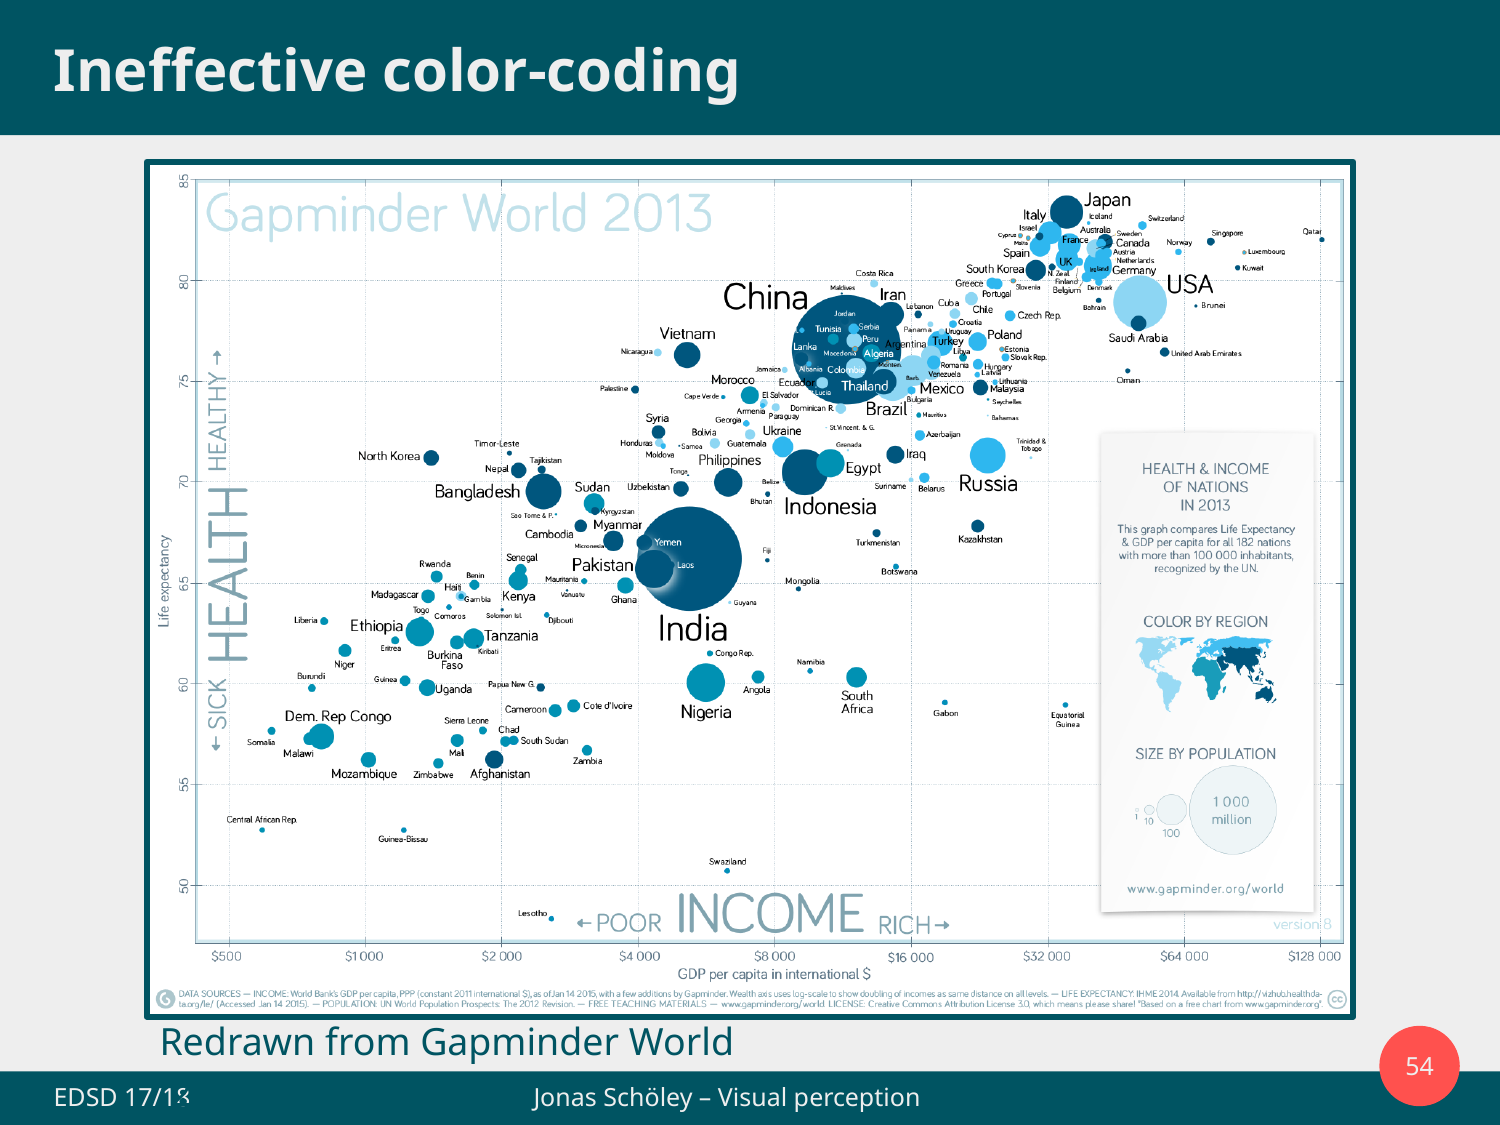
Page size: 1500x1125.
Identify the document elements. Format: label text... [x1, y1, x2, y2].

text_box Redrawn from Gapminder World (2014). [144, 1008, 774, 1073]
picture [150, 164, 1351, 1014]
title Ineffective color-coding [53, 0, 1447, 141]
